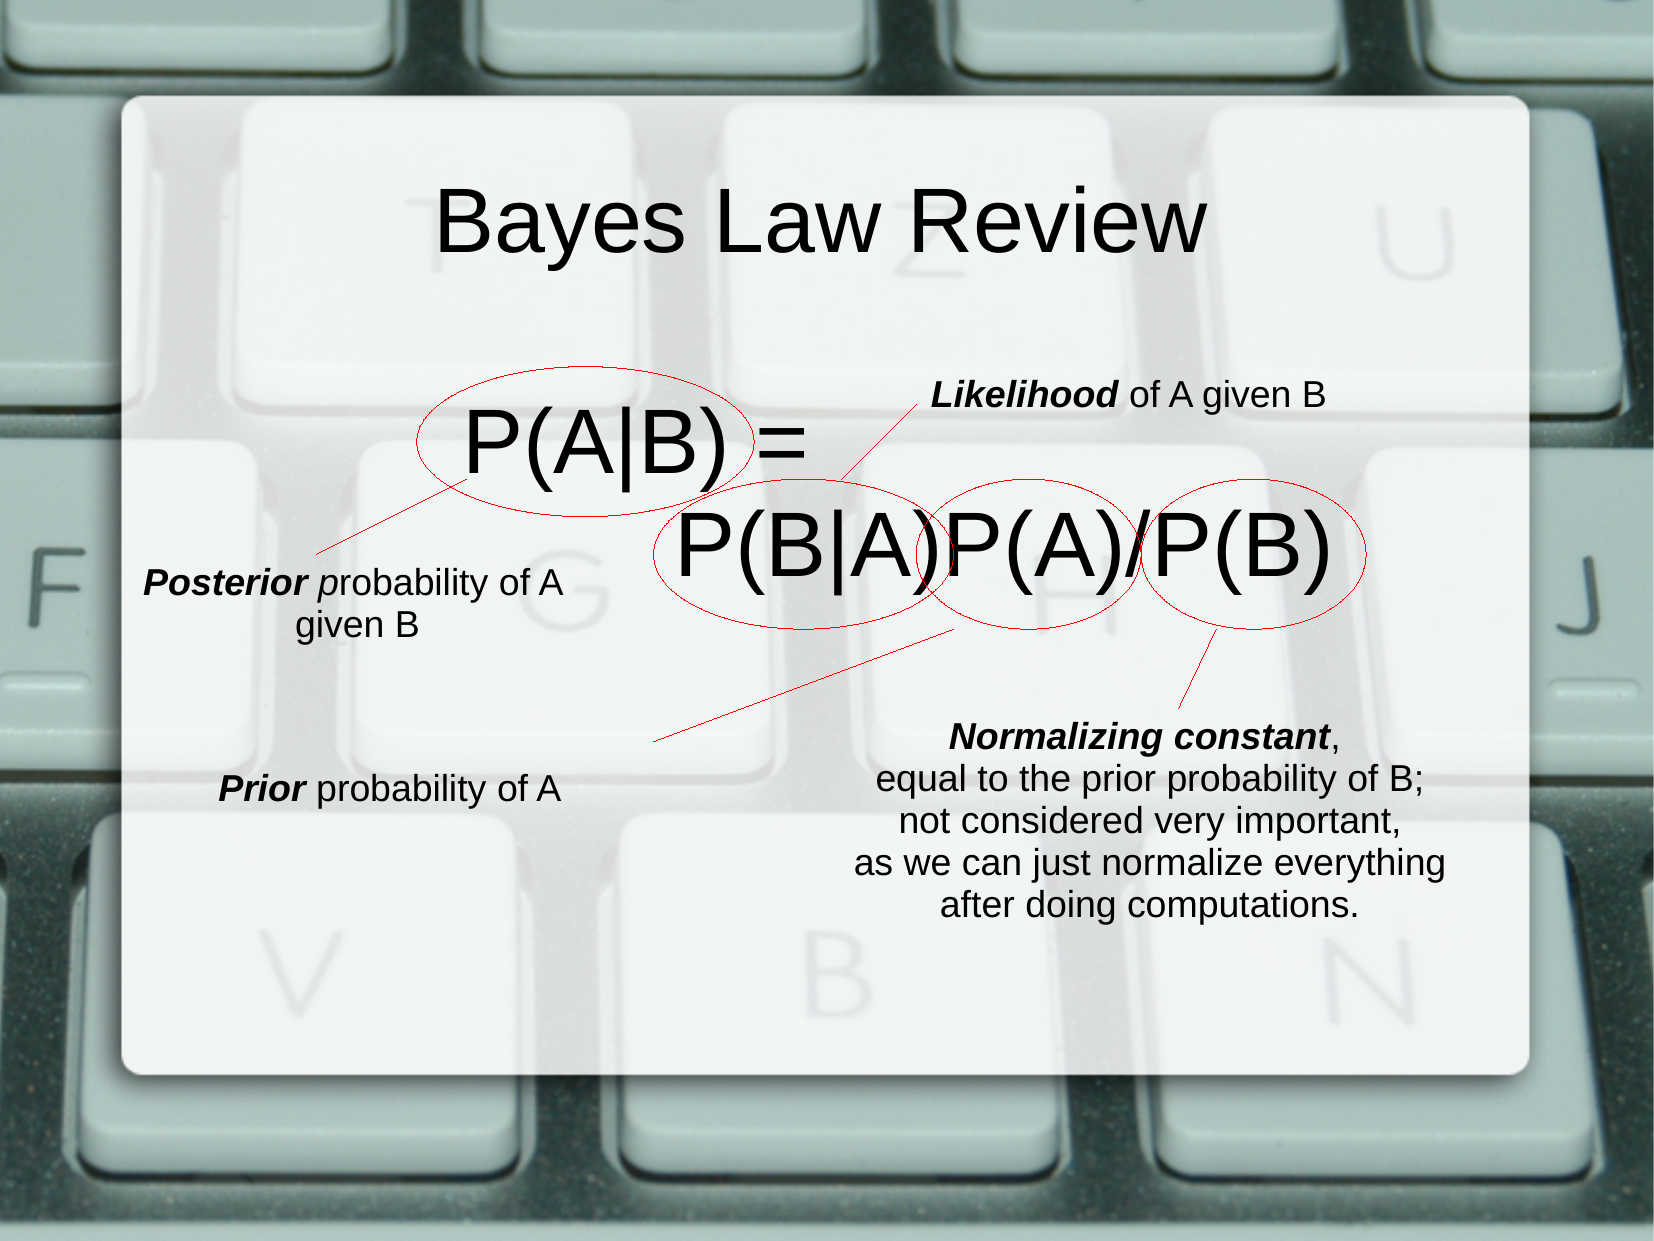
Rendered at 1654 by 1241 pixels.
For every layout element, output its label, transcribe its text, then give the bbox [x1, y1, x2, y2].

title Bayes Law Review [135, 125, 1506, 318]
picture [0, 0, 1654, 1241]
title P(A|B) = P(B|A)P(A)/P(B) [90, 390, 1461, 596]
text_box Prior probability of A [203, 759, 601, 863]
text_box Posterior probability of A given B [128, 554, 588, 653]
text_box Likelihood of A given B [916, 366, 1343, 424]
text_box Normalizing constant, equal to the prior probability of B; not considered very important, as we can just normalize everything after doing computations. [839, 708, 1462, 934]
